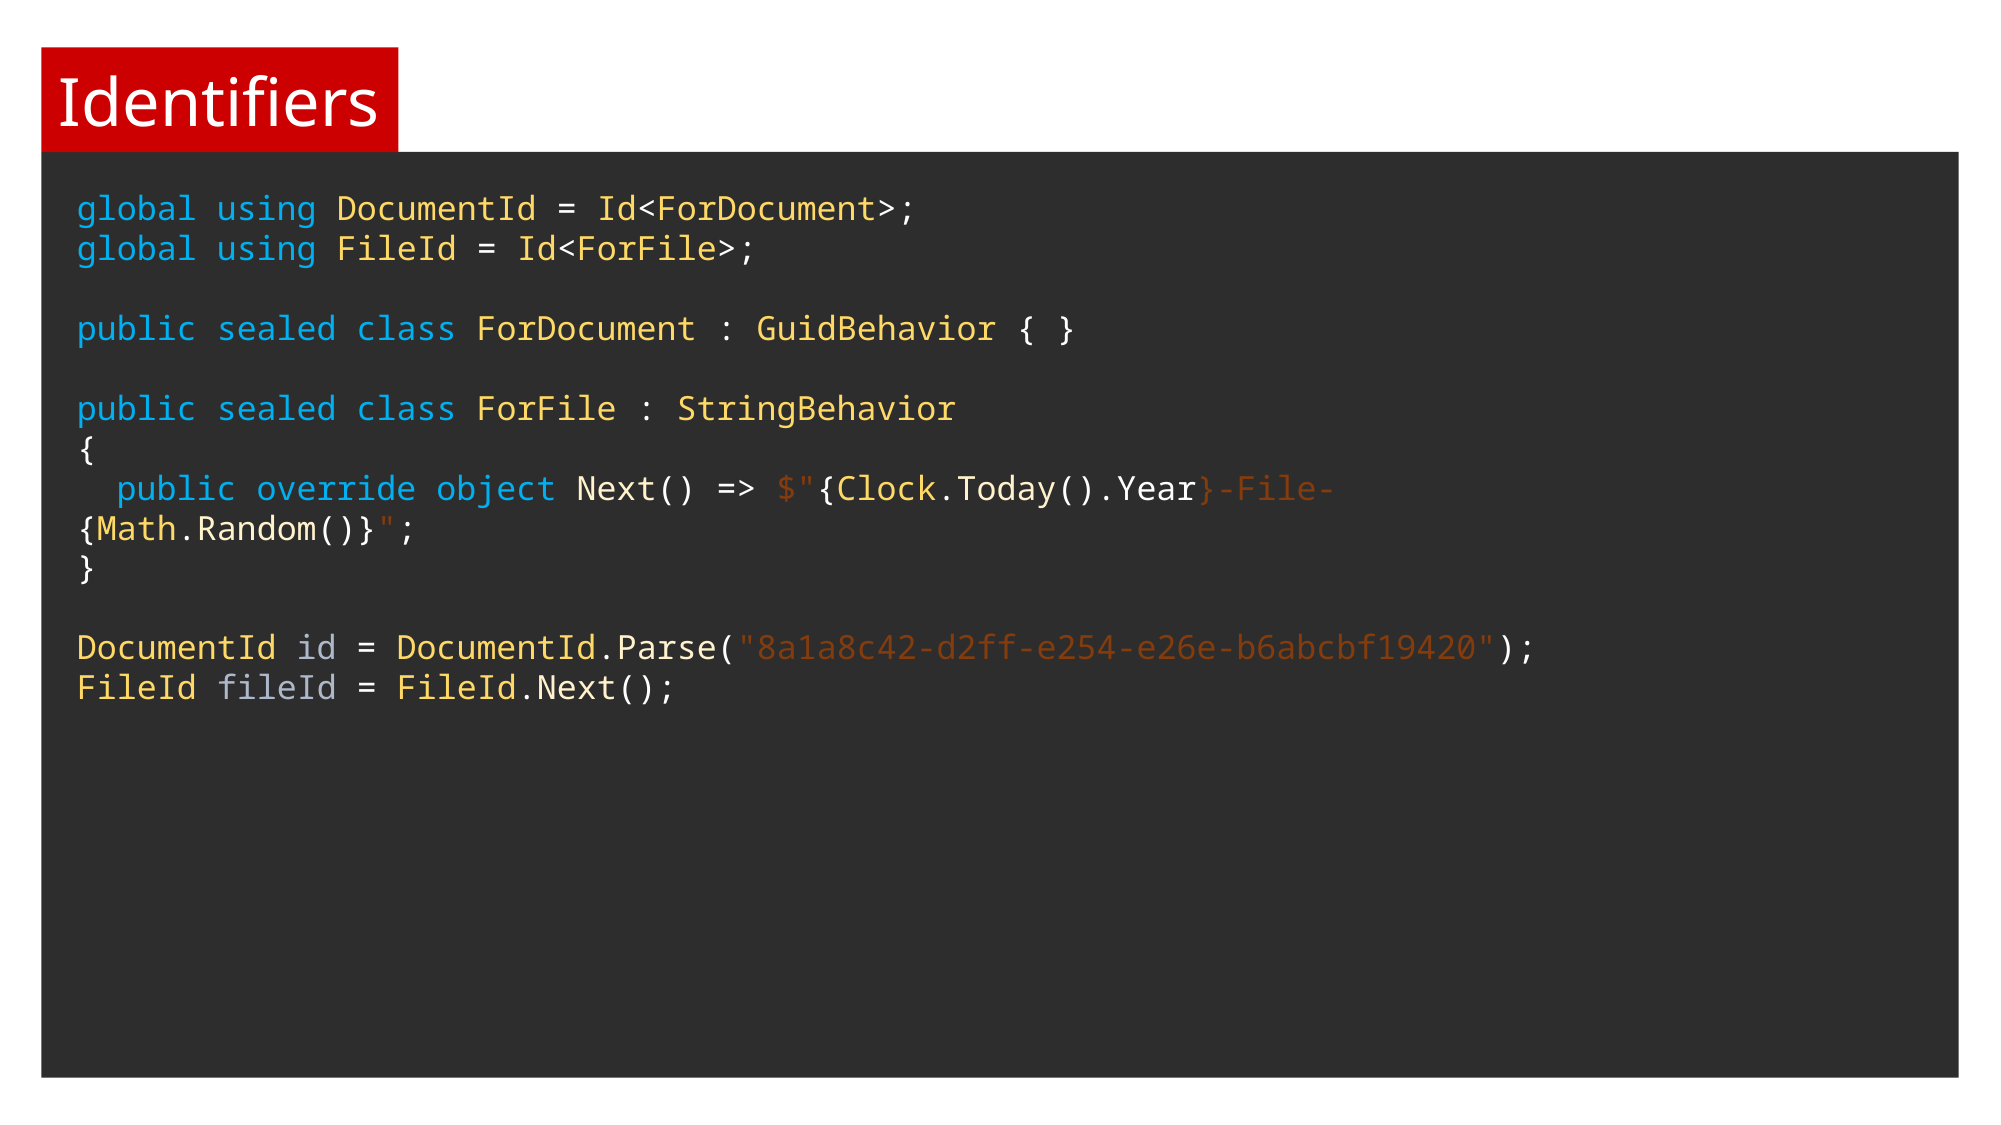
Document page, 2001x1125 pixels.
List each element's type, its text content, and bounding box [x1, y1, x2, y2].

text_box Identifiers [41, 47, 384, 153]
text_box [41, 152, 1959, 1078]
text_box global using DocumentId = Id<ForDocument>; global using FileId = Id<ForFile>; public sealed class ForDocument : GuidBehavior { } public sealed class ForFile : StringBehavior { public override object Next() => $"{Clock.Today().Year}-File-{Math.Random()}"; } DocumentId id = DocumentId.Parse("8a1a8c42-d2ff-e254-e26e-b6abcbf19420"); FileId fileId = FileId.Next(); [41, 152, 1602, 719]
